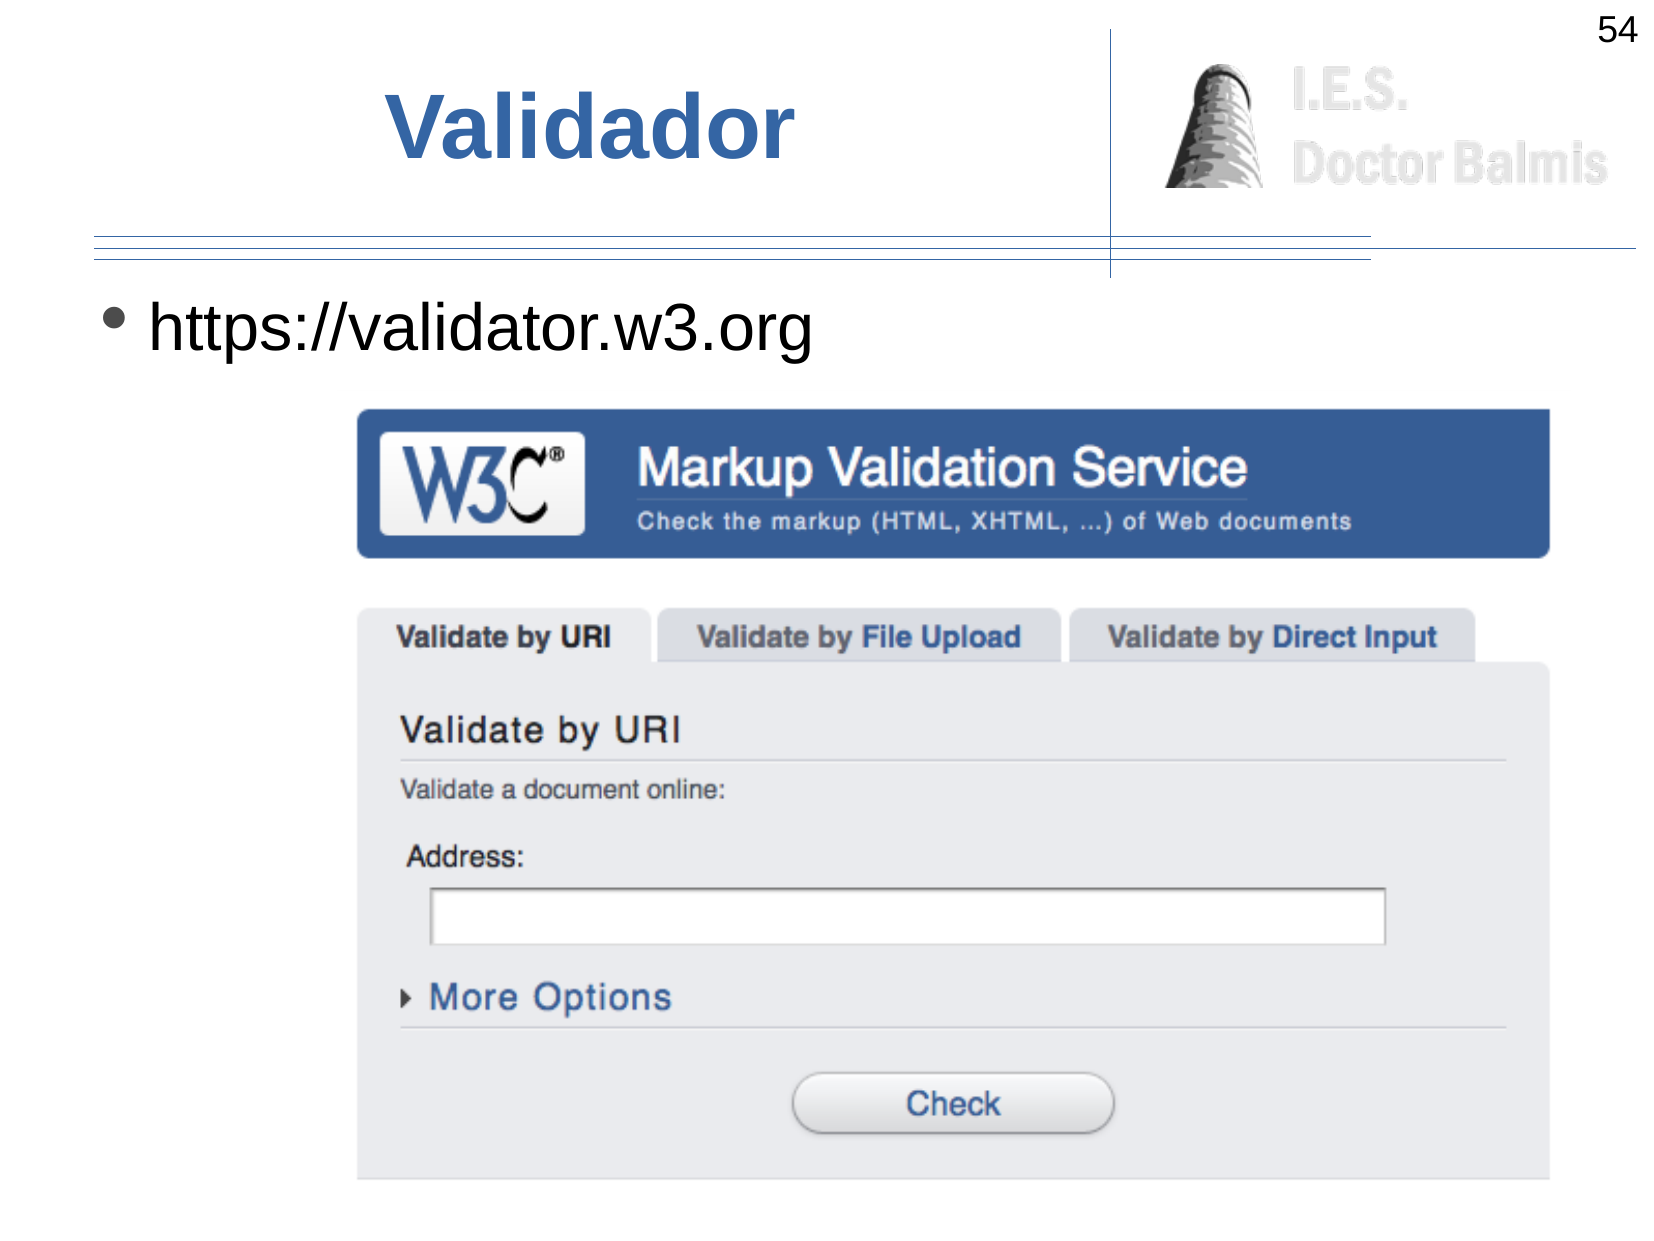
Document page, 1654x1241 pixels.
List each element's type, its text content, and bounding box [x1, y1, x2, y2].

title Validador [118, 23, 1063, 231]
list https://validator.w3.org [82, 290, 1571, 1010]
picture [337, 389, 1571, 1205]
picture [1133, 64, 1619, 188]
